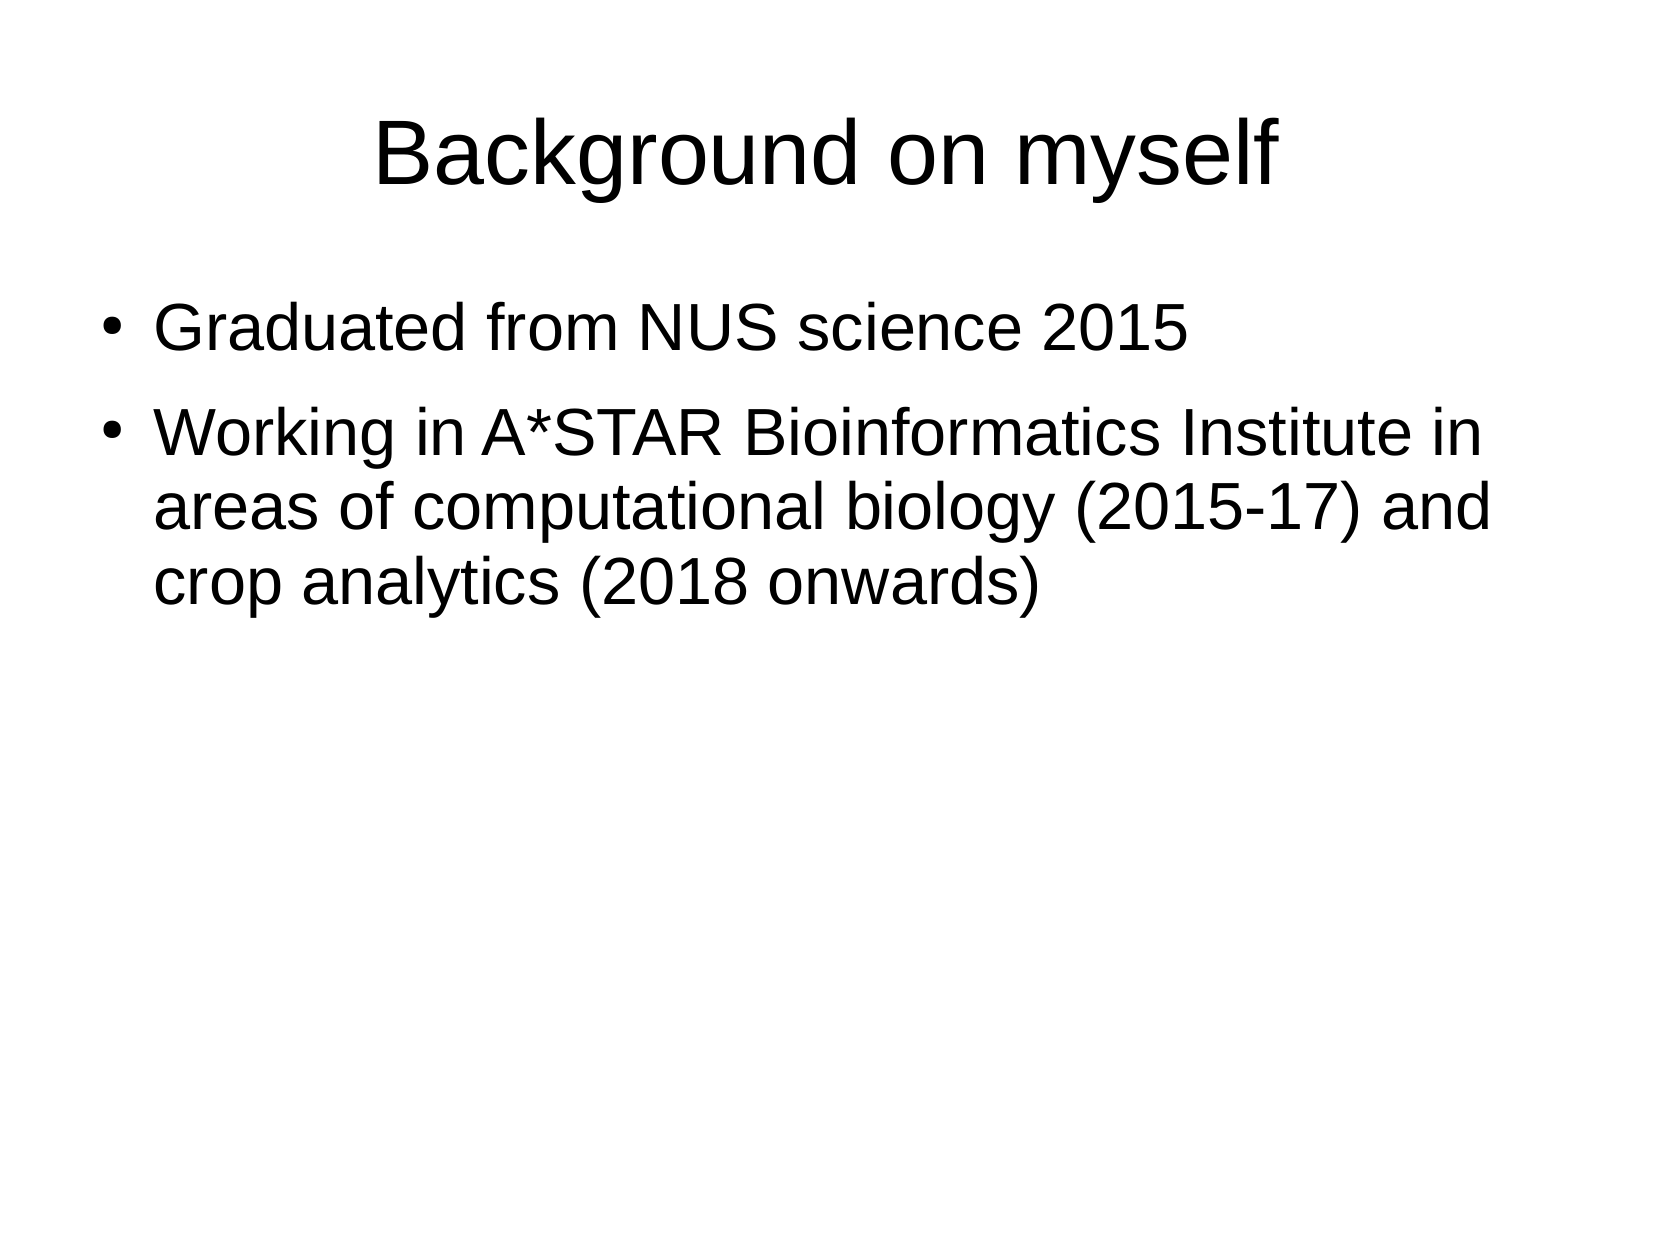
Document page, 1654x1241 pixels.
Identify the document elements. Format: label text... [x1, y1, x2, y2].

list Graduated from NUS science 2015 Working in A*STAR Bioinformatics Institute in areas of computational biology (2015-17) and crop analytics (2018 onwards) [82, 290, 1571, 1010]
title Background on myself [82, 49, 1571, 257]
